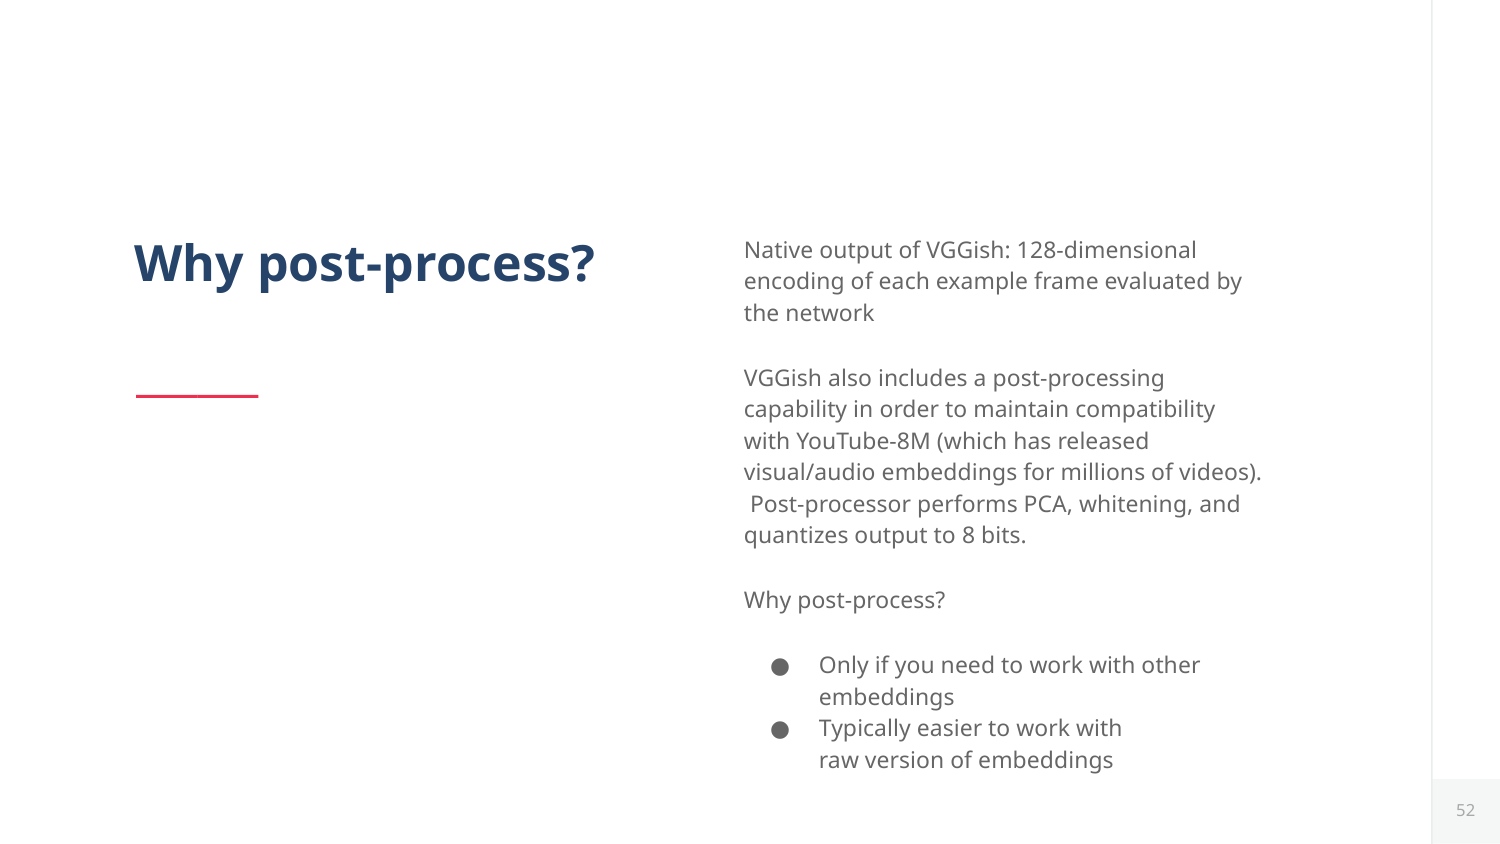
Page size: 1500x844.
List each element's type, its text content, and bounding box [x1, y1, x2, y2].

slide_number <number> [1400, 779, 1491, 844]
list Native output of VGGish: 128-dimensional encoding of each example frame evaluated by the network VGGish also includes a post-processing capability in order to maintain compatibility with YouTube-8M (which has released visual/audio embeddings for millions of videos). Post-processor performs PCA, whitening, and quantizes output to 8 bits. Why post-process? Only if you need to work with other embeddings Typically easier to work with raw version of embeddings [728, 216, 1283, 713]
title Why post-process? [119, 216, 662, 494]
